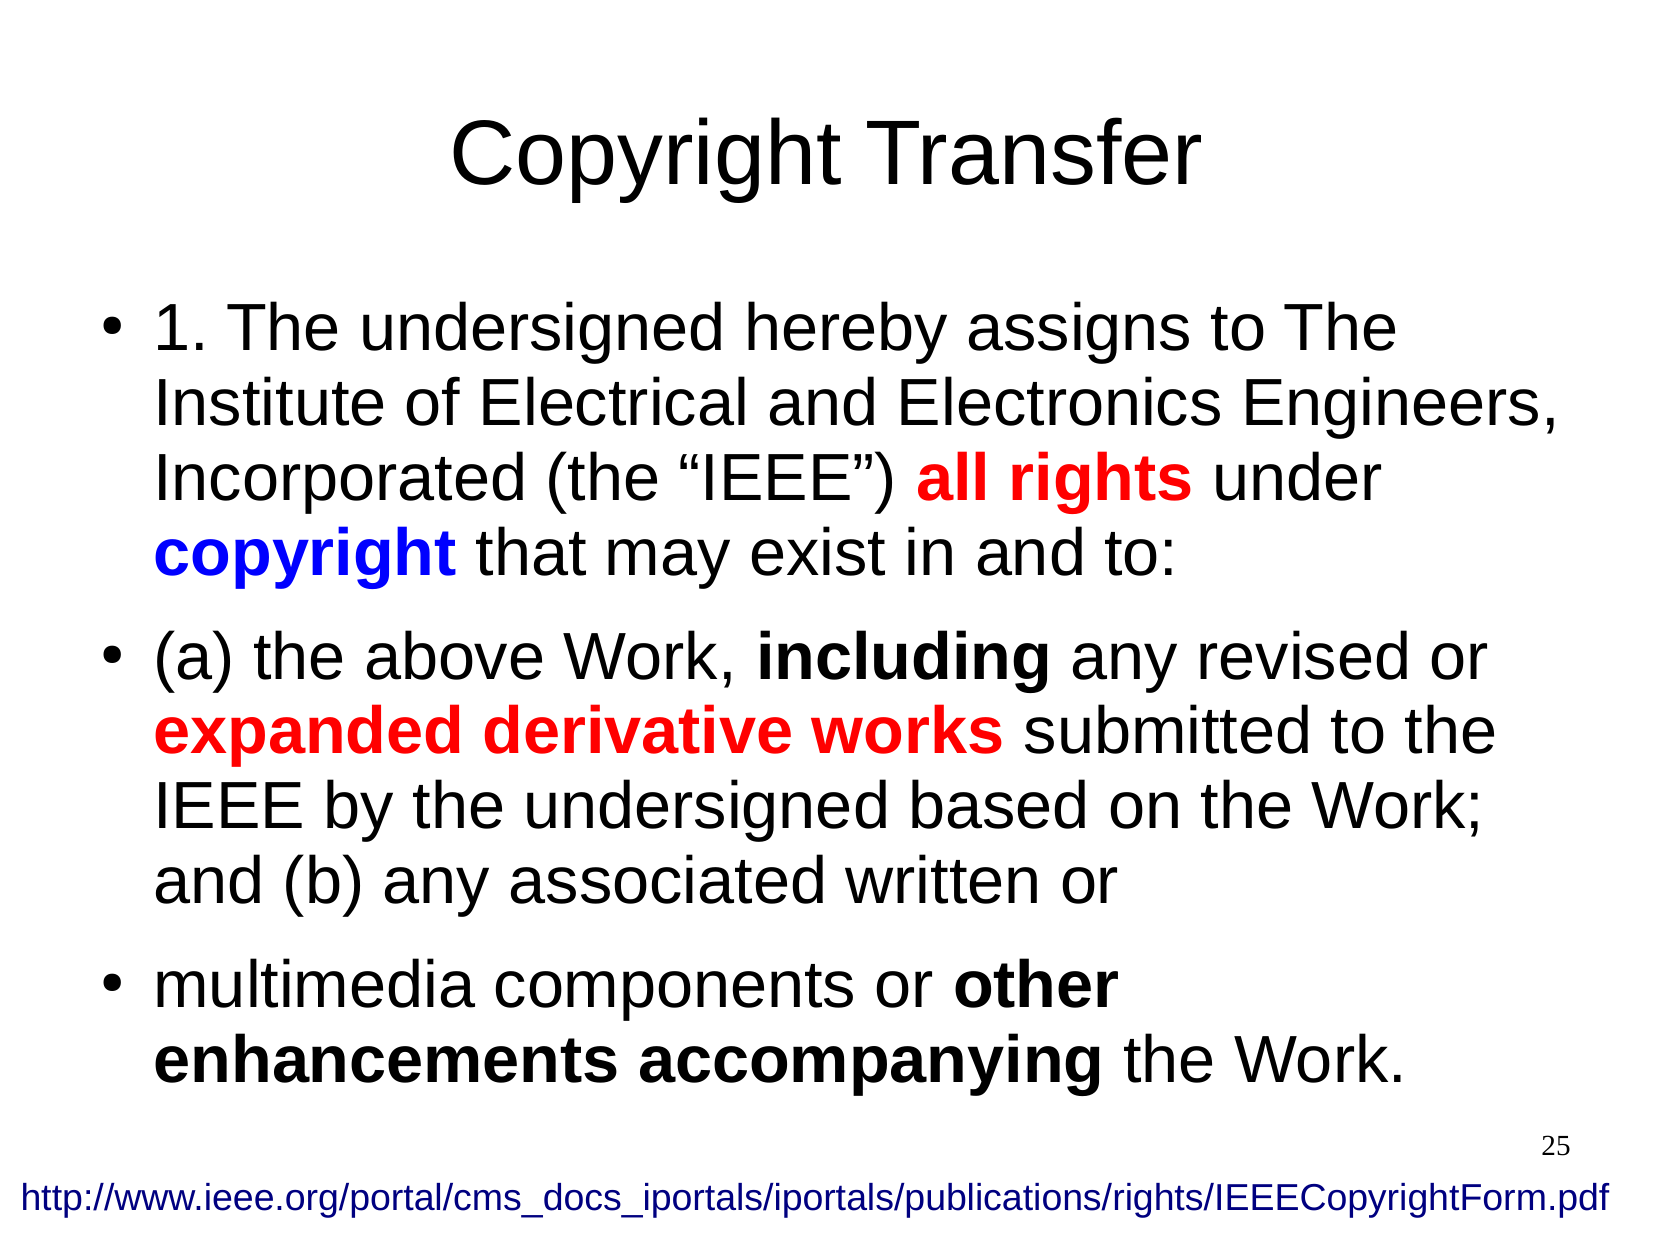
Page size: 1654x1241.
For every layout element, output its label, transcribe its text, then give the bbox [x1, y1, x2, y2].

list 1. The undersigned hereby assigns to The Institute of Electrical and Electronics Engineers, Incorporated (the “IEEE”) all rights under copyright that may exist in and to: (a) the above Work, including any revised or expanded derivative works submitted to the IEEE by the undersigned based on the Work; and (b) any associated written or multimedia components or other enhancements accompanying the Work. [82, 290, 1571, 1097]
text_box http://www.ieee.org/portal/cms_docs_iportals/iportals/publications/rights/IEEECopyrightForm.pdf [5, 1169, 1651, 1227]
title Copyright Transfer [82, 49, 1571, 257]
